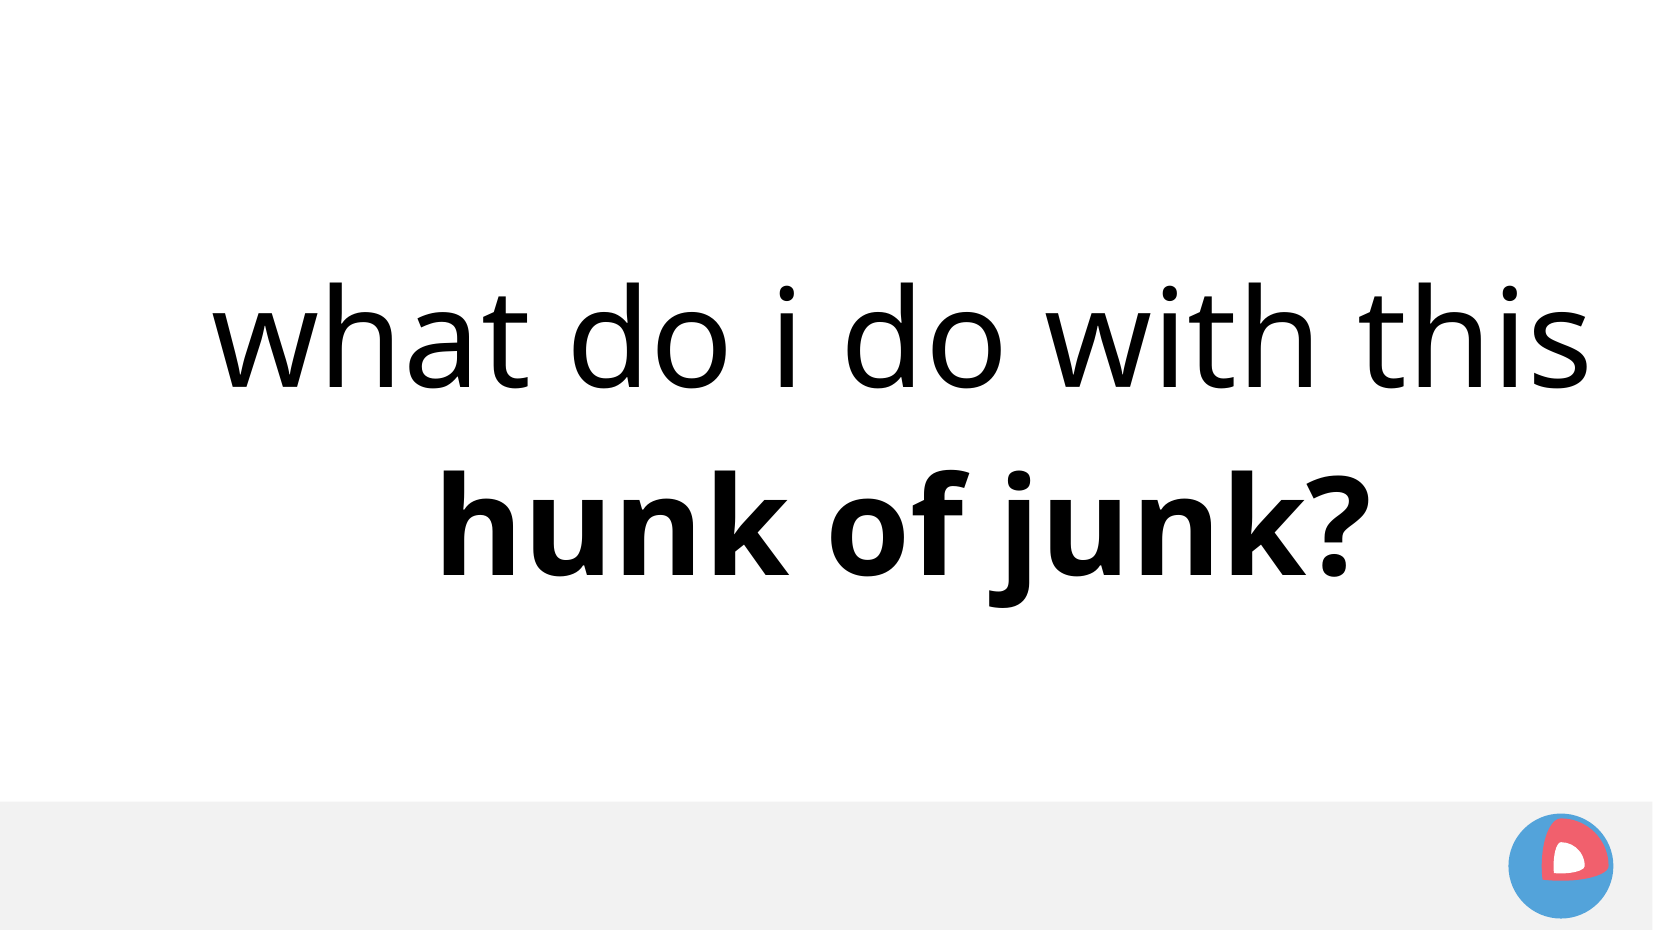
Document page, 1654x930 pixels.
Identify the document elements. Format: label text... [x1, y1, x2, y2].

text_box what do i do with this hunk of junk? [196, 233, 1457, 595]
